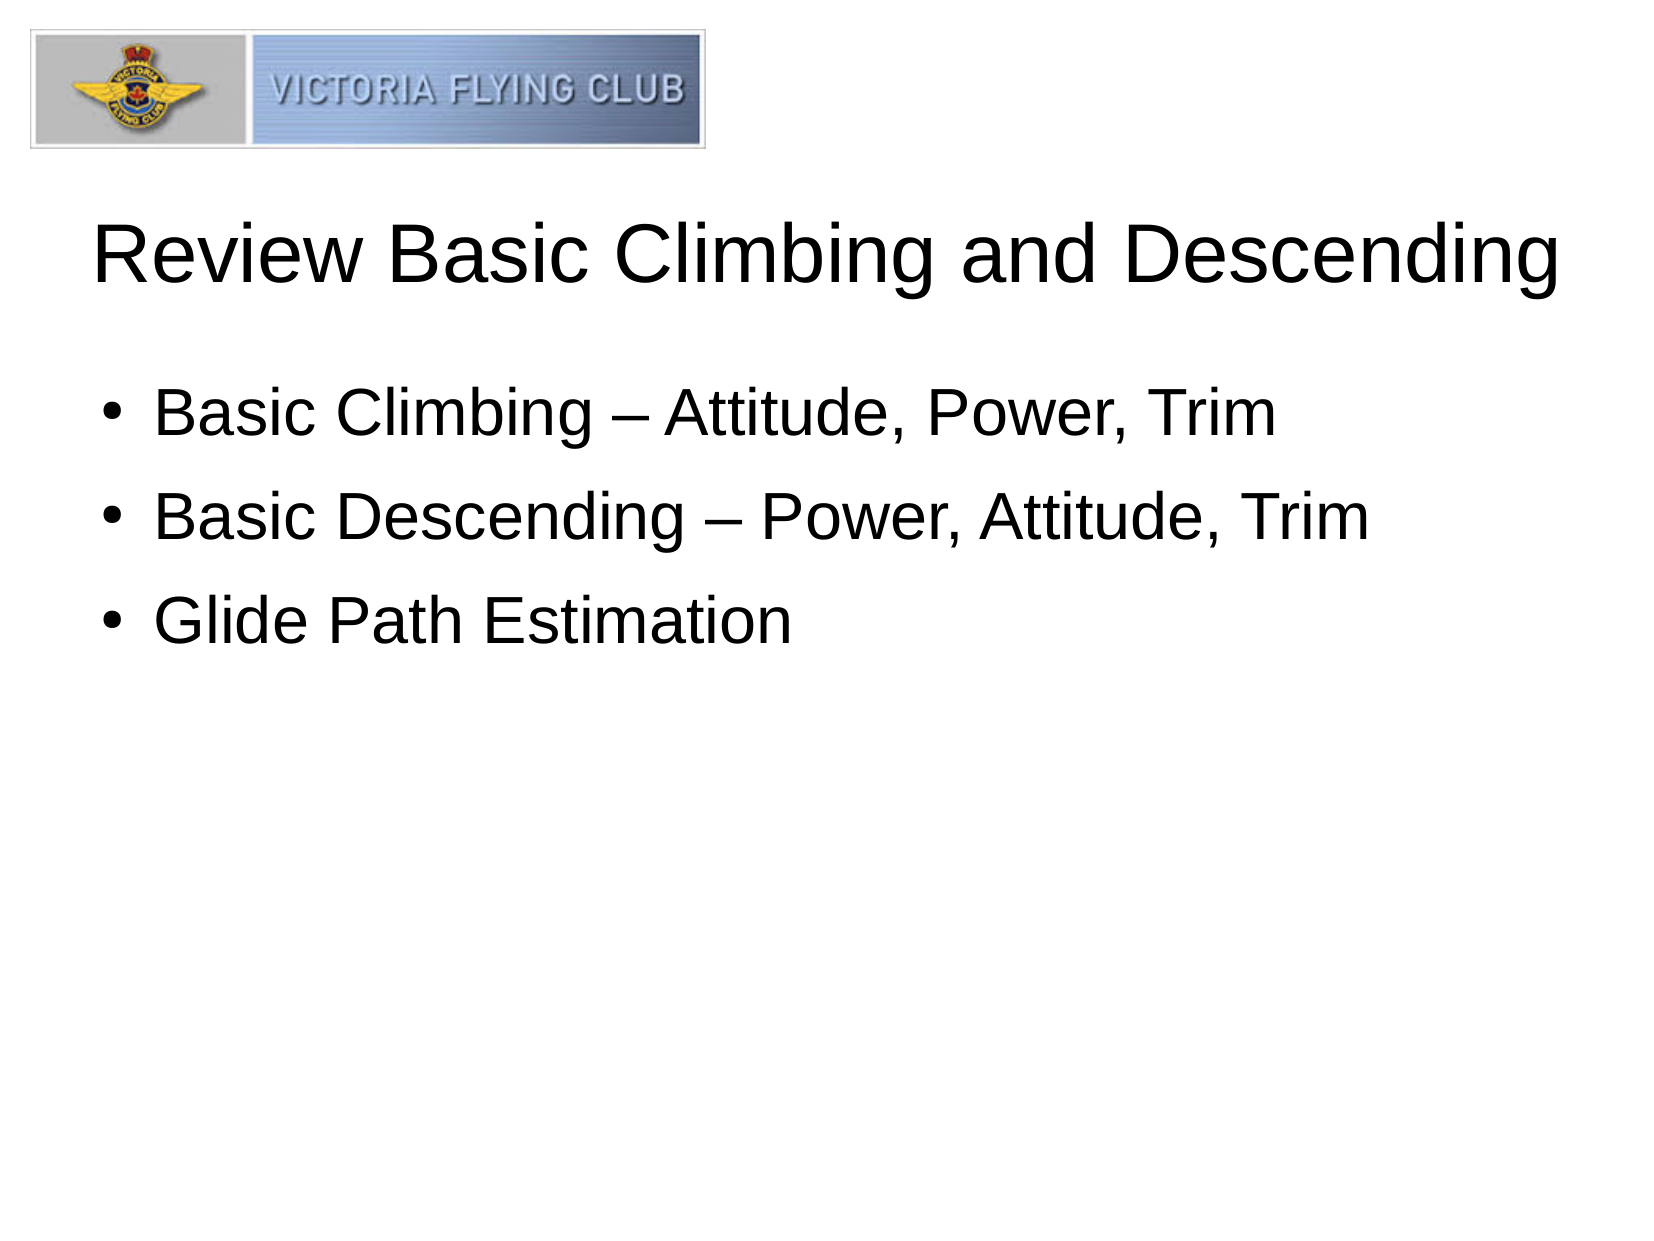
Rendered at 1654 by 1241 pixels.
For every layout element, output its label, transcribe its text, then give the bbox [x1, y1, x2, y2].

title Review Basic Climbing and Descending [82, 150, 1571, 358]
list Basic Climbing – Attitude, Power, Trim Basic Descending – Power, Attitude, Trim Glide Path Estimation [82, 375, 1571, 1095]
picture [30, 29, 706, 149]
